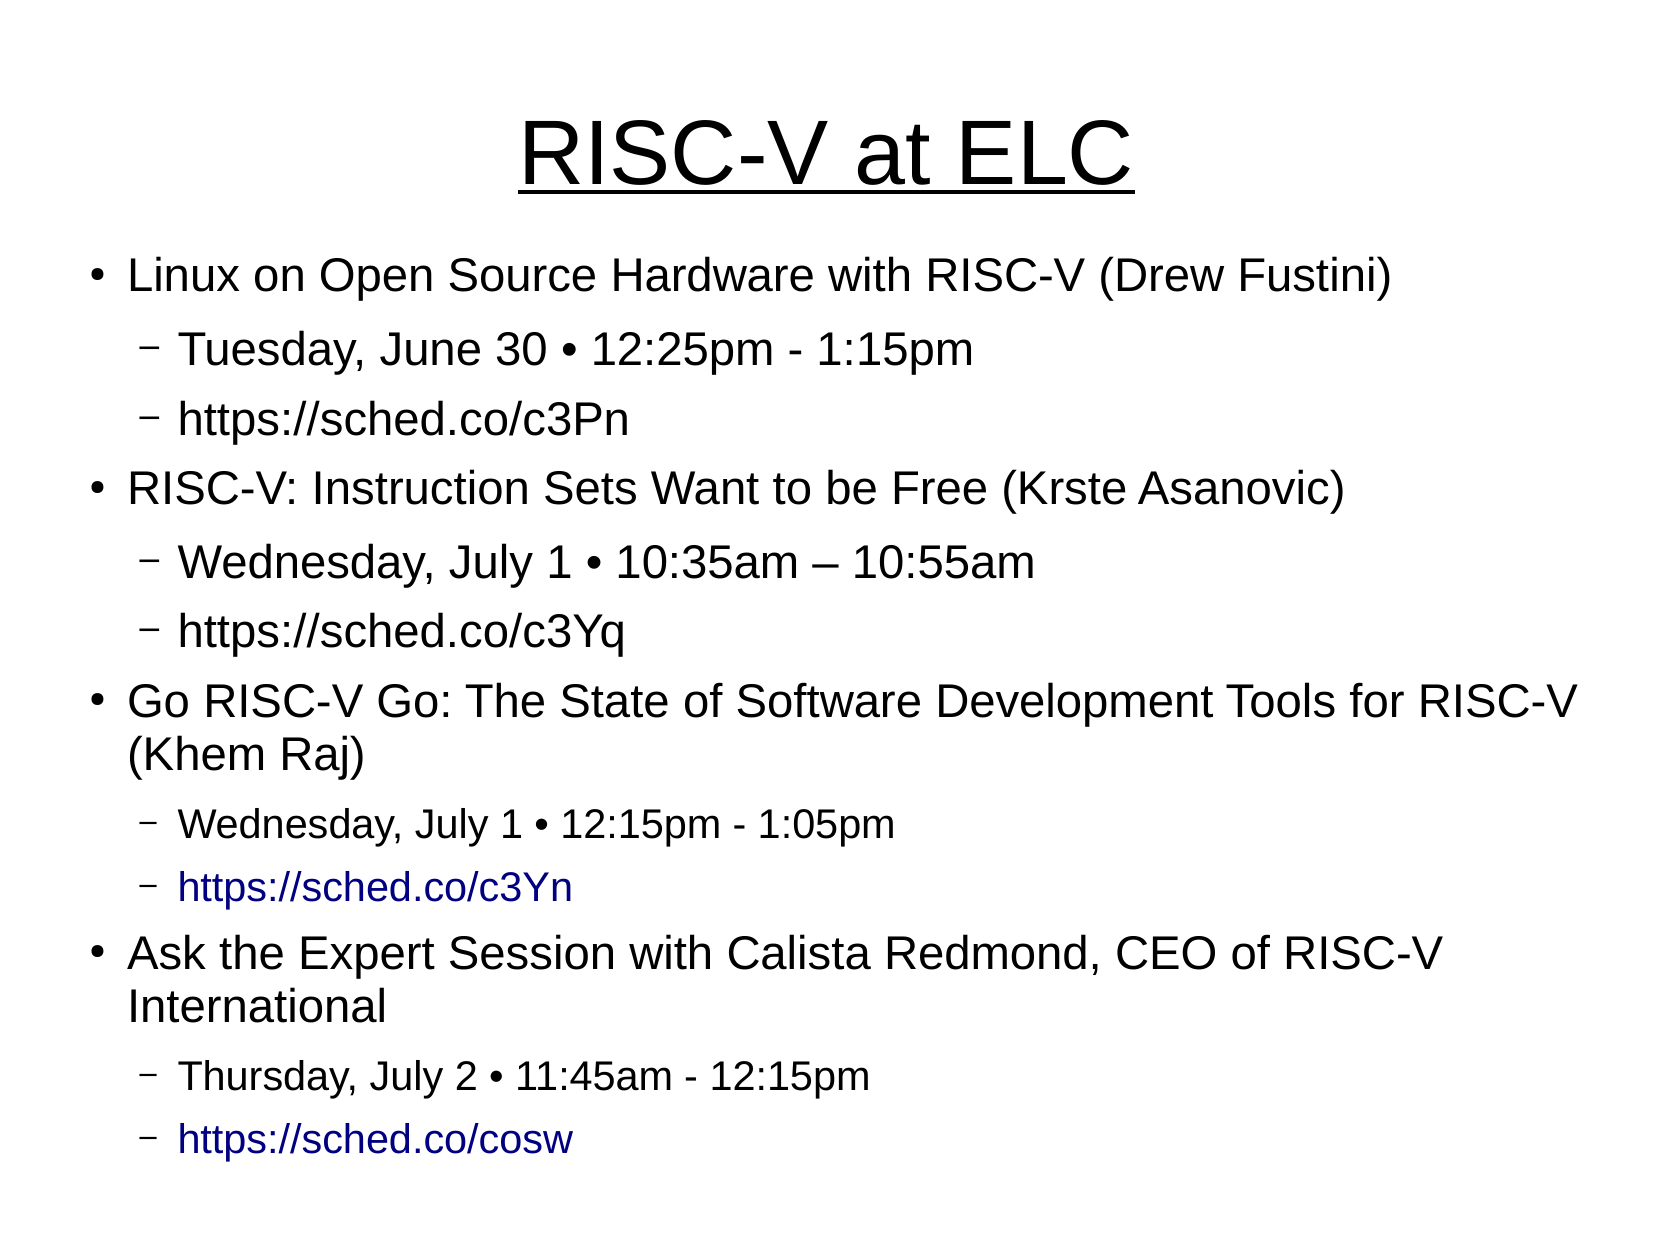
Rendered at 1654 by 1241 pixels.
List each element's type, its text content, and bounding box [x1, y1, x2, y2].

title RISC-V at ELC [82, 49, 1571, 186]
list Linux on Open Source Hardware with RISC-V (Drew Fustini) Tuesday, June 30 • 12:25pm - 1:15pm https://sched.co/c3Pn RISC-V: Instruction Sets Want to be Free (Krste Asanovic) Wednesday, July 1 • 10:35am – 10:55am https://sched.co/c3Yq Go RISC-V Go: The State of Software Development Tools for RISC-V (Khem Raj) Wednesday, July 1 • 12:15pm - 1:05pm https://sched.co/c3Yn Ask the Expert Session with Calista Redmond, CEO of RISC-V International Thursday, July 2 • 11:45am - 12:15pm https://sched.co/cosw [76, 186, 1654, 1177]
